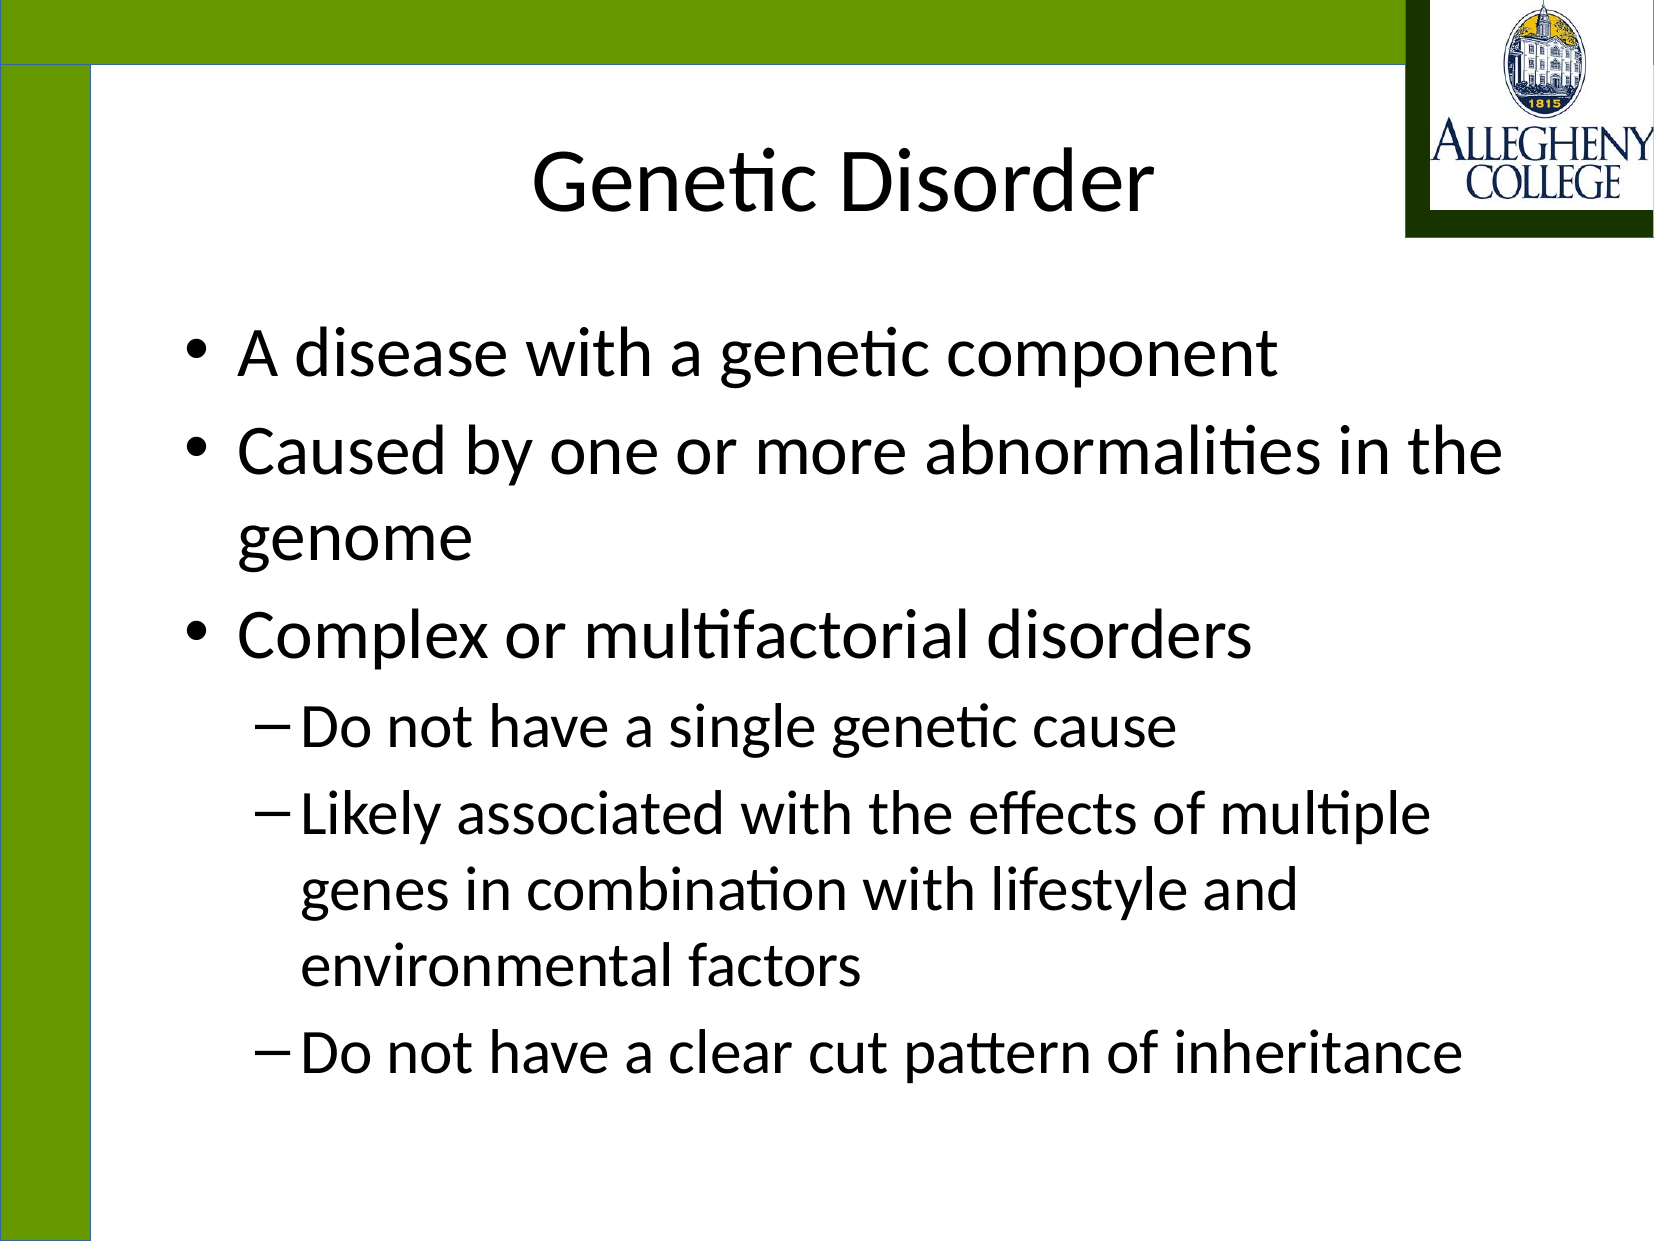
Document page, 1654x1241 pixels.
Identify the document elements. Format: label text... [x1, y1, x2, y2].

text_box [0, 0, 1430, 1241]
picture [1430, 0, 1654, 210]
list A disease with a genetic component Caused by one or more abnormalities in the genome Complex or multifactorial disorders Do not have a single genetic cause Likely associated with the effects of multiple genes in combination with lifestyle and environmental factors Do not have a clear cut pattern of inheritance [169, 297, 1606, 1099]
text_box [1520, 210, 1654, 238]
title Genetic Disorder [169, 80, 1520, 268]
